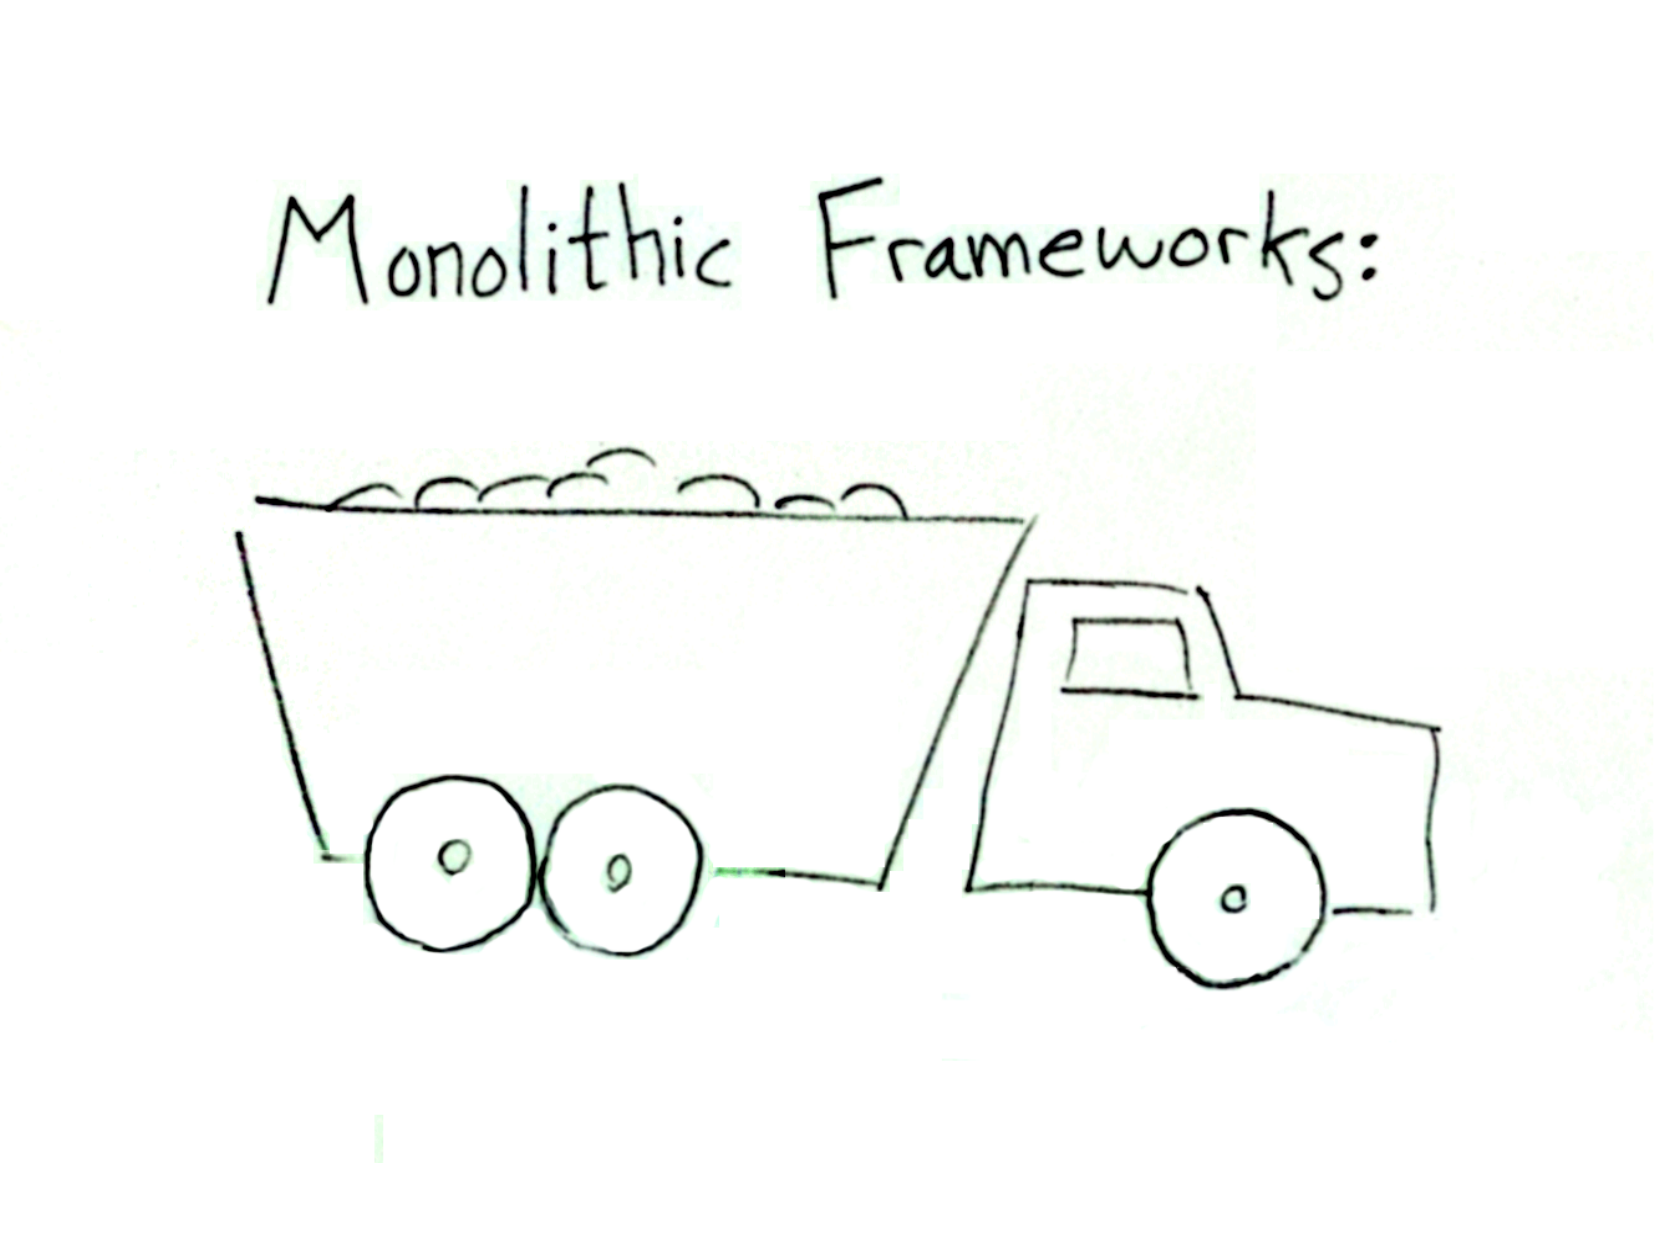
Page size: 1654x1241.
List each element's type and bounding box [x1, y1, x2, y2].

picture [0, 74, 1654, 1163]
